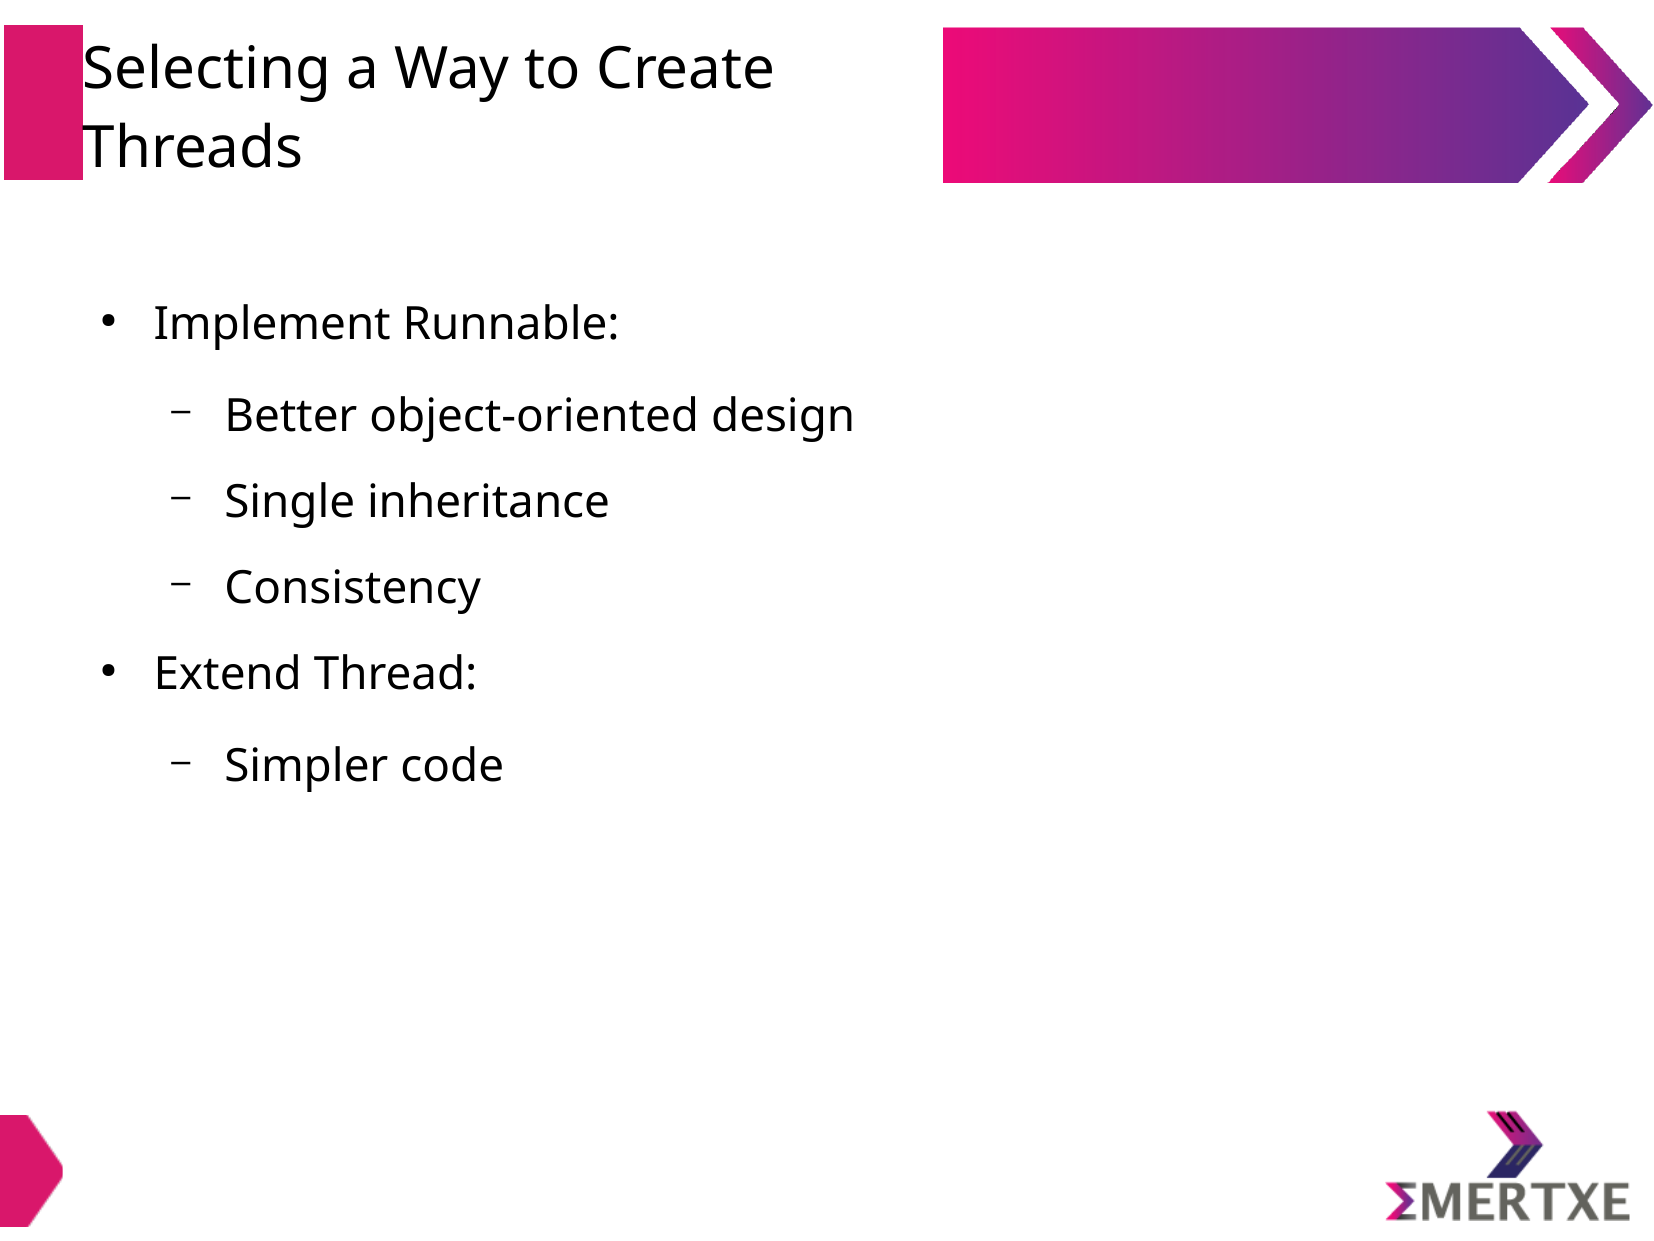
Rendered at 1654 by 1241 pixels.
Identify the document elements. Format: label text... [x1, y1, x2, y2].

picture [1385, 1107, 1631, 1221]
title Selecting a Way to Create Threads [82, 2, 1571, 210]
picture [1571, 27, 1653, 183]
list Implement Runnable: Better object-oriented design Single inheritance Consistency Extend Thread: Simpler code [82, 290, 1571, 1010]
